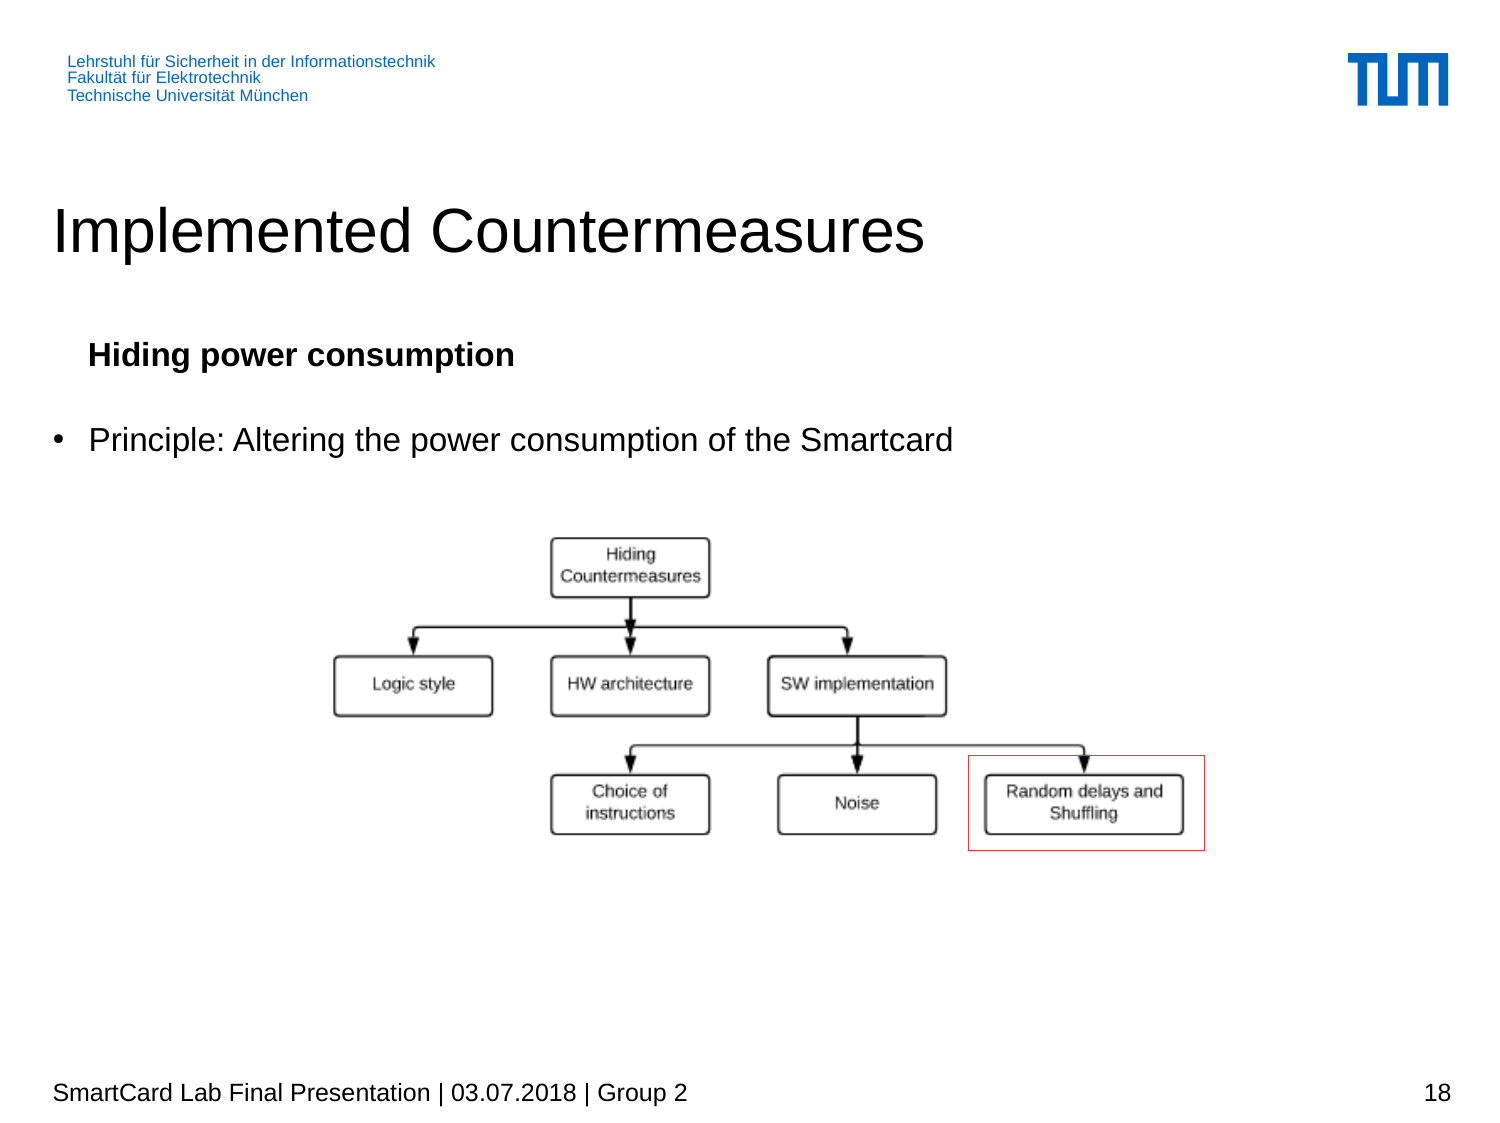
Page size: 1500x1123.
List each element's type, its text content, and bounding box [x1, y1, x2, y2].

list Hiding power consumption Principle: Altering the power consumption of the Smartcard [52, 330, 1453, 508]
picture [295, 499, 1223, 875]
title Implemented Countermeasures [52, 195, 1453, 266]
